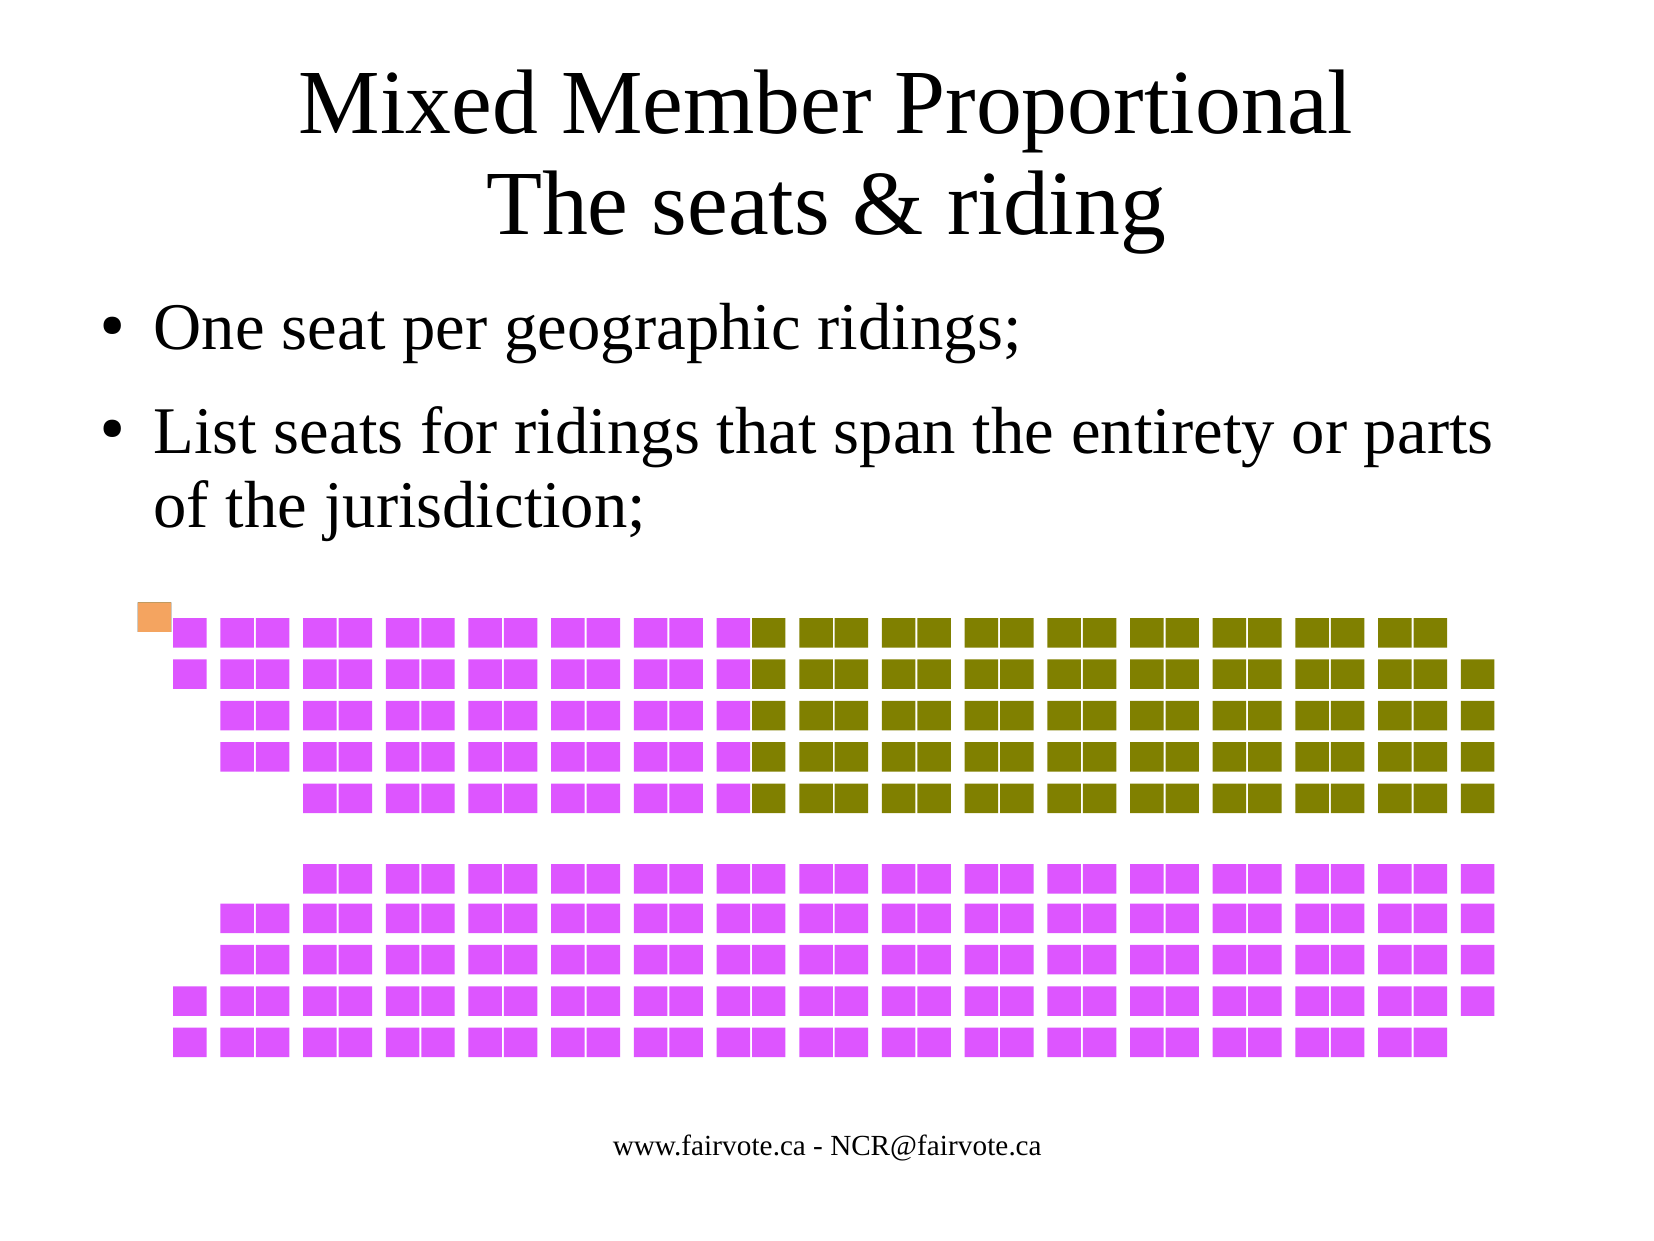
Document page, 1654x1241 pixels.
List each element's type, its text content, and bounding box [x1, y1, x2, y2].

list One seat per geographic ridings; List seats for ridings that span the entirety or parts of the jurisdiction; [82, 290, 1538, 634]
picture [135, 602, 1526, 1087]
title Mixed Member Proportional The seats & riding [82, 49, 1571, 257]
